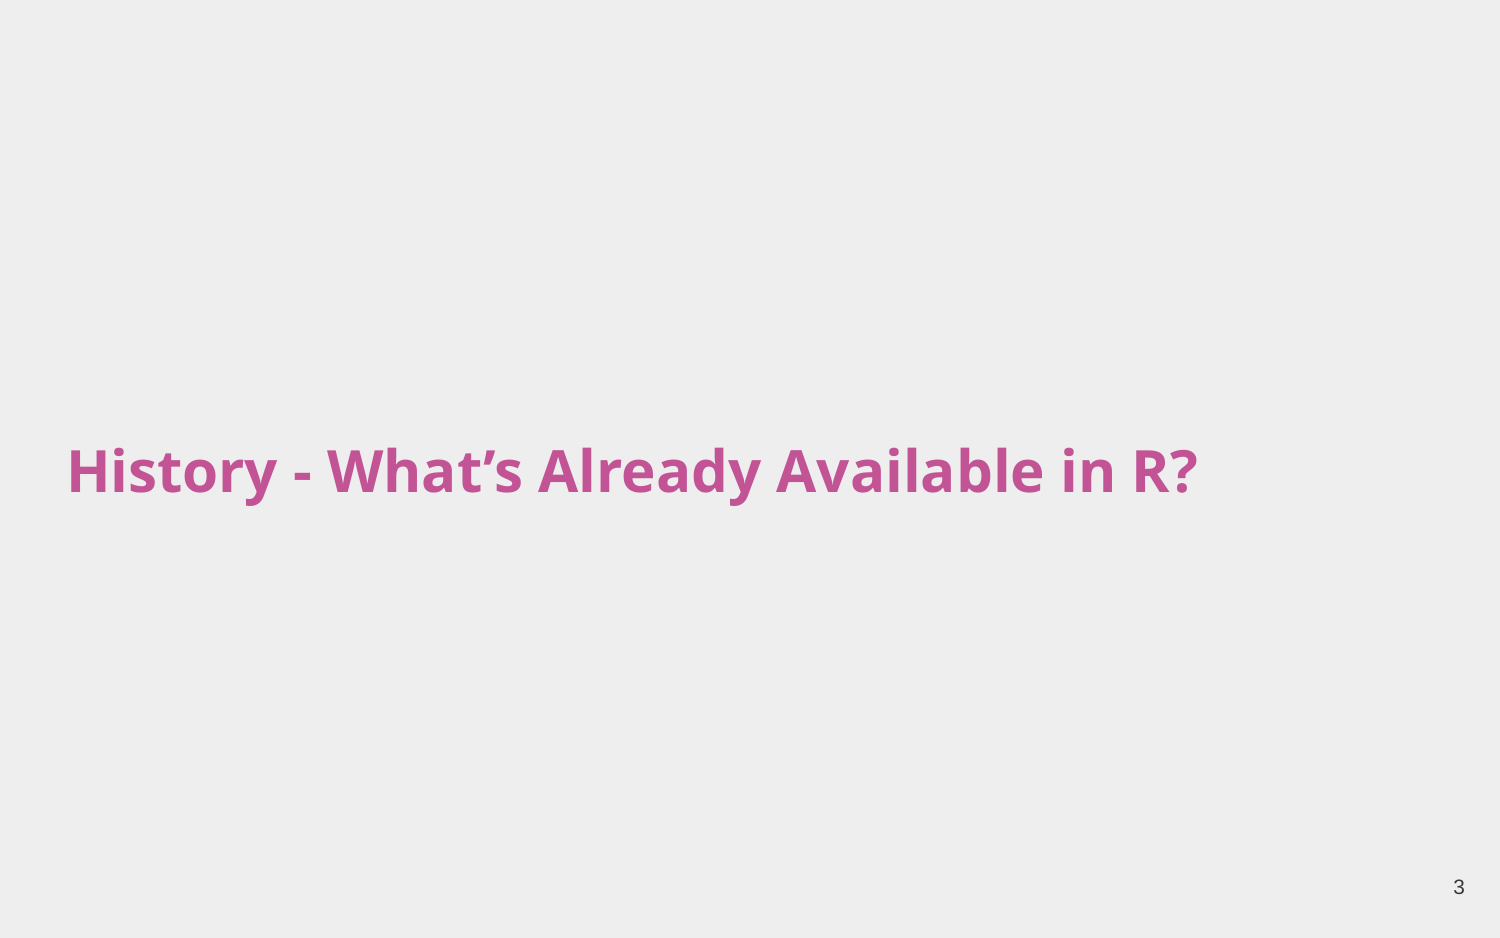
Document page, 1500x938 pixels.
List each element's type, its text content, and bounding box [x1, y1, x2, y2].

slide_number <number> [1389, 849, 1480, 922]
title History - What’s Already Available in R? [51, 392, 1449, 546]
